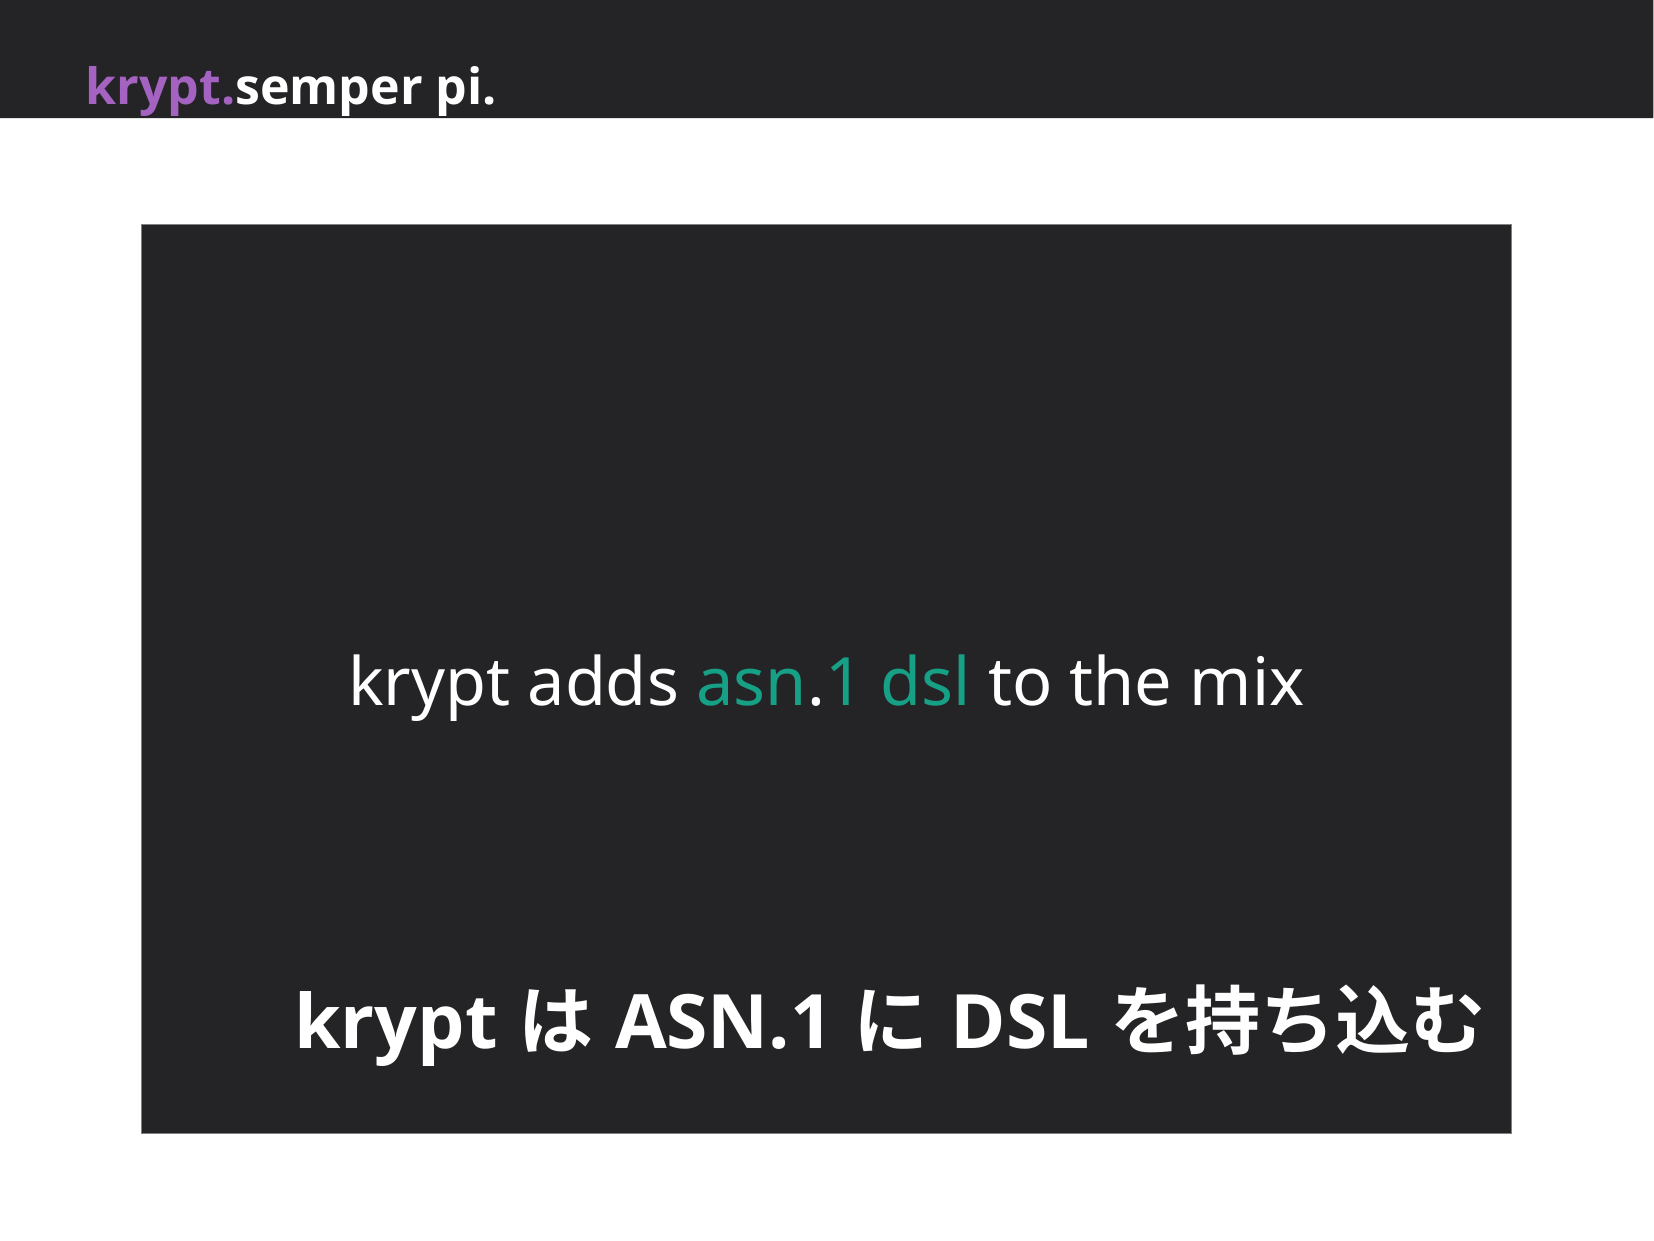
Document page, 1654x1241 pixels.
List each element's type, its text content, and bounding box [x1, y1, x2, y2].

text_box [0, 0, 1654, 119]
text_box krypt.semper pi. [70, 43, 544, 119]
text_box krypt adds asn.1 dsl to the mix [141, 224, 1512, 1134]
text_box kryptはASN.1にDSLを持ち込む [153, 909, 1501, 1123]
